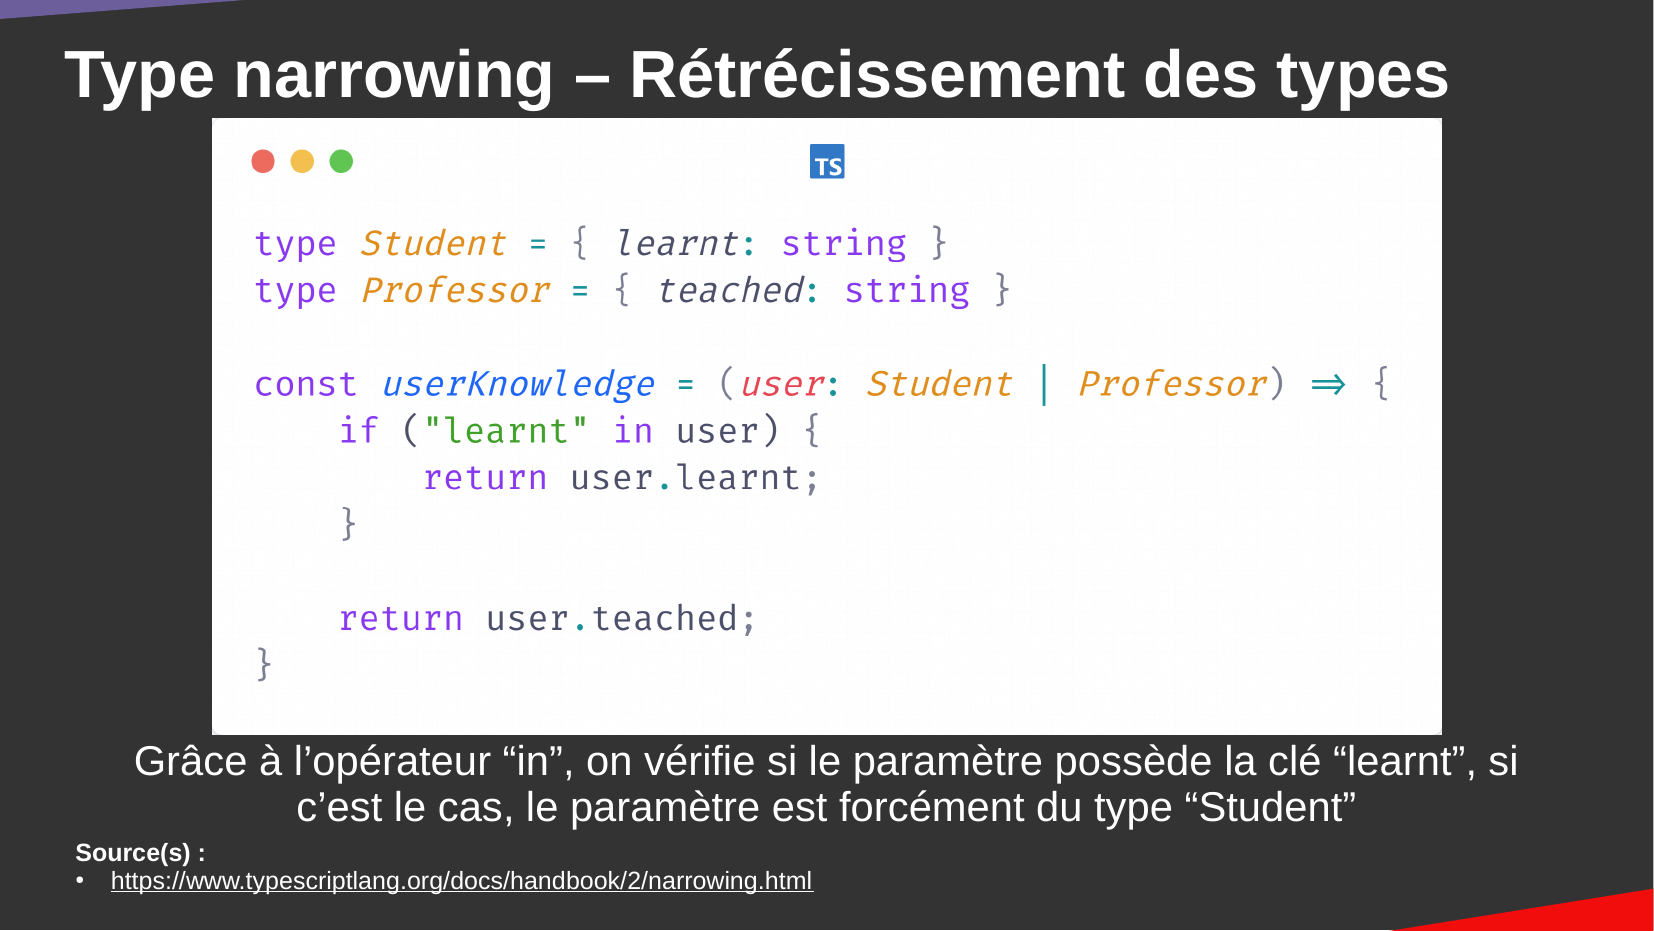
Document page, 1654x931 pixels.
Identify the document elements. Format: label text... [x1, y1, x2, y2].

text_box Grâce à l’opérateur “in”, on vérifie si le paramètre possède la clé “learnt”, si c’est le cas, le paramètre est forcément du type “Student” [85, 730, 1568, 838]
title Type narrowing – Rétrécissement des types [64, 37, 1560, 119]
text_box [0, 0, 245, 19]
picture [212, 118, 1442, 730]
text_box [1388, 888, 1654, 931]
text_box Source(s) : https://www.typescriptlang.org/docs/handbook/2/narrowing.html [60, 793, 1546, 903]
